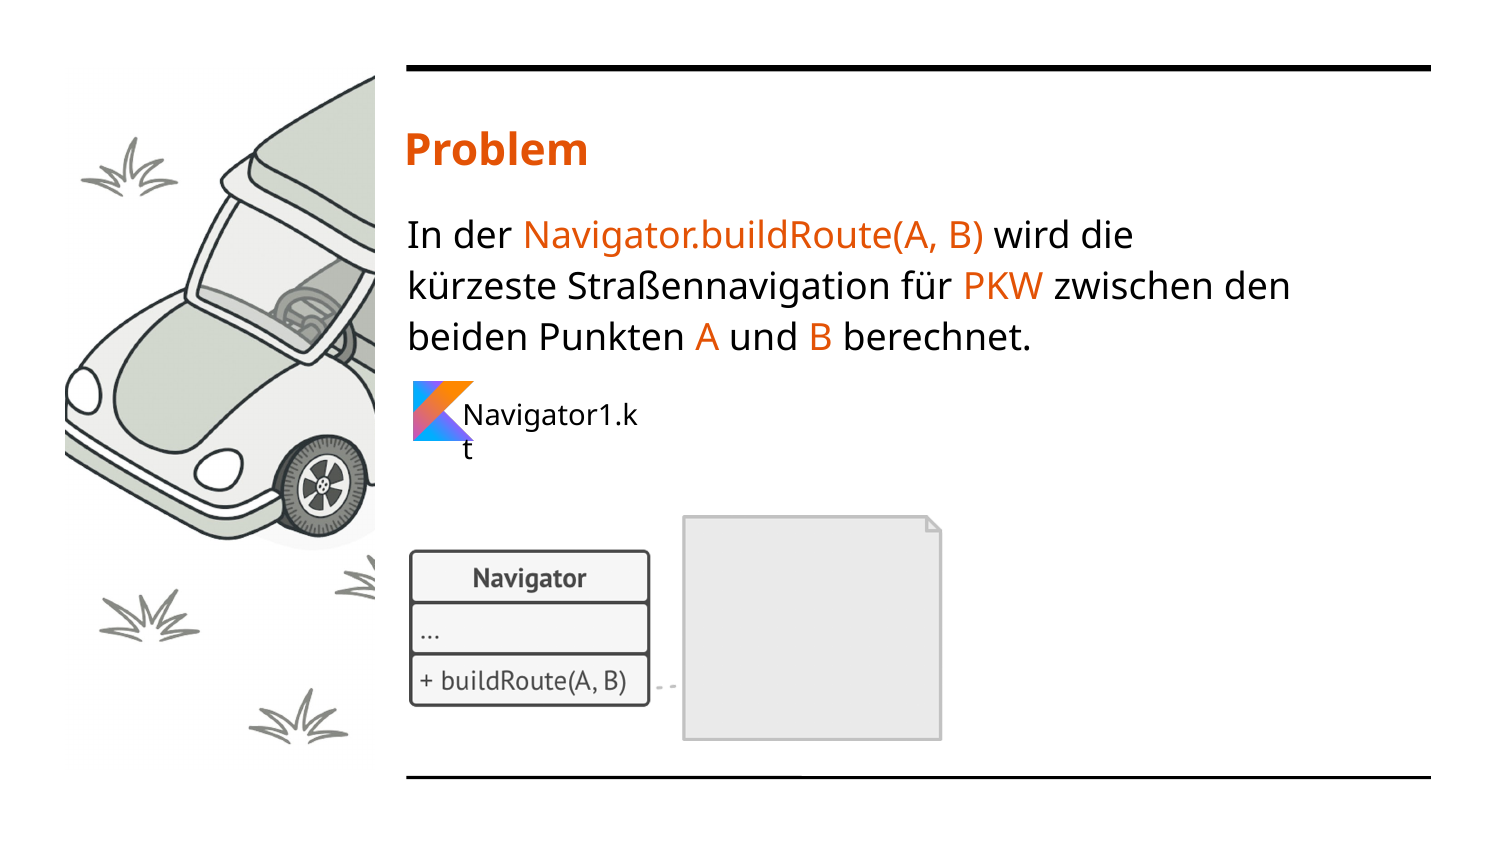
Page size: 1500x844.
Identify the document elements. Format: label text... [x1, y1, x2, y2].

picture [409, 515, 943, 741]
subtitle In der Navigator.buildRoute(A, B) wird die kürzeste Straßennavigation für PKW zwischen den beiden Punkten A und B berechnet. [392, 193, 1431, 735]
title Problem [389, 103, 1428, 194]
picture [65, 67, 375, 780]
picture [403, 381, 447, 441]
text_box Navigator1.kt [447, 380, 659, 481]
